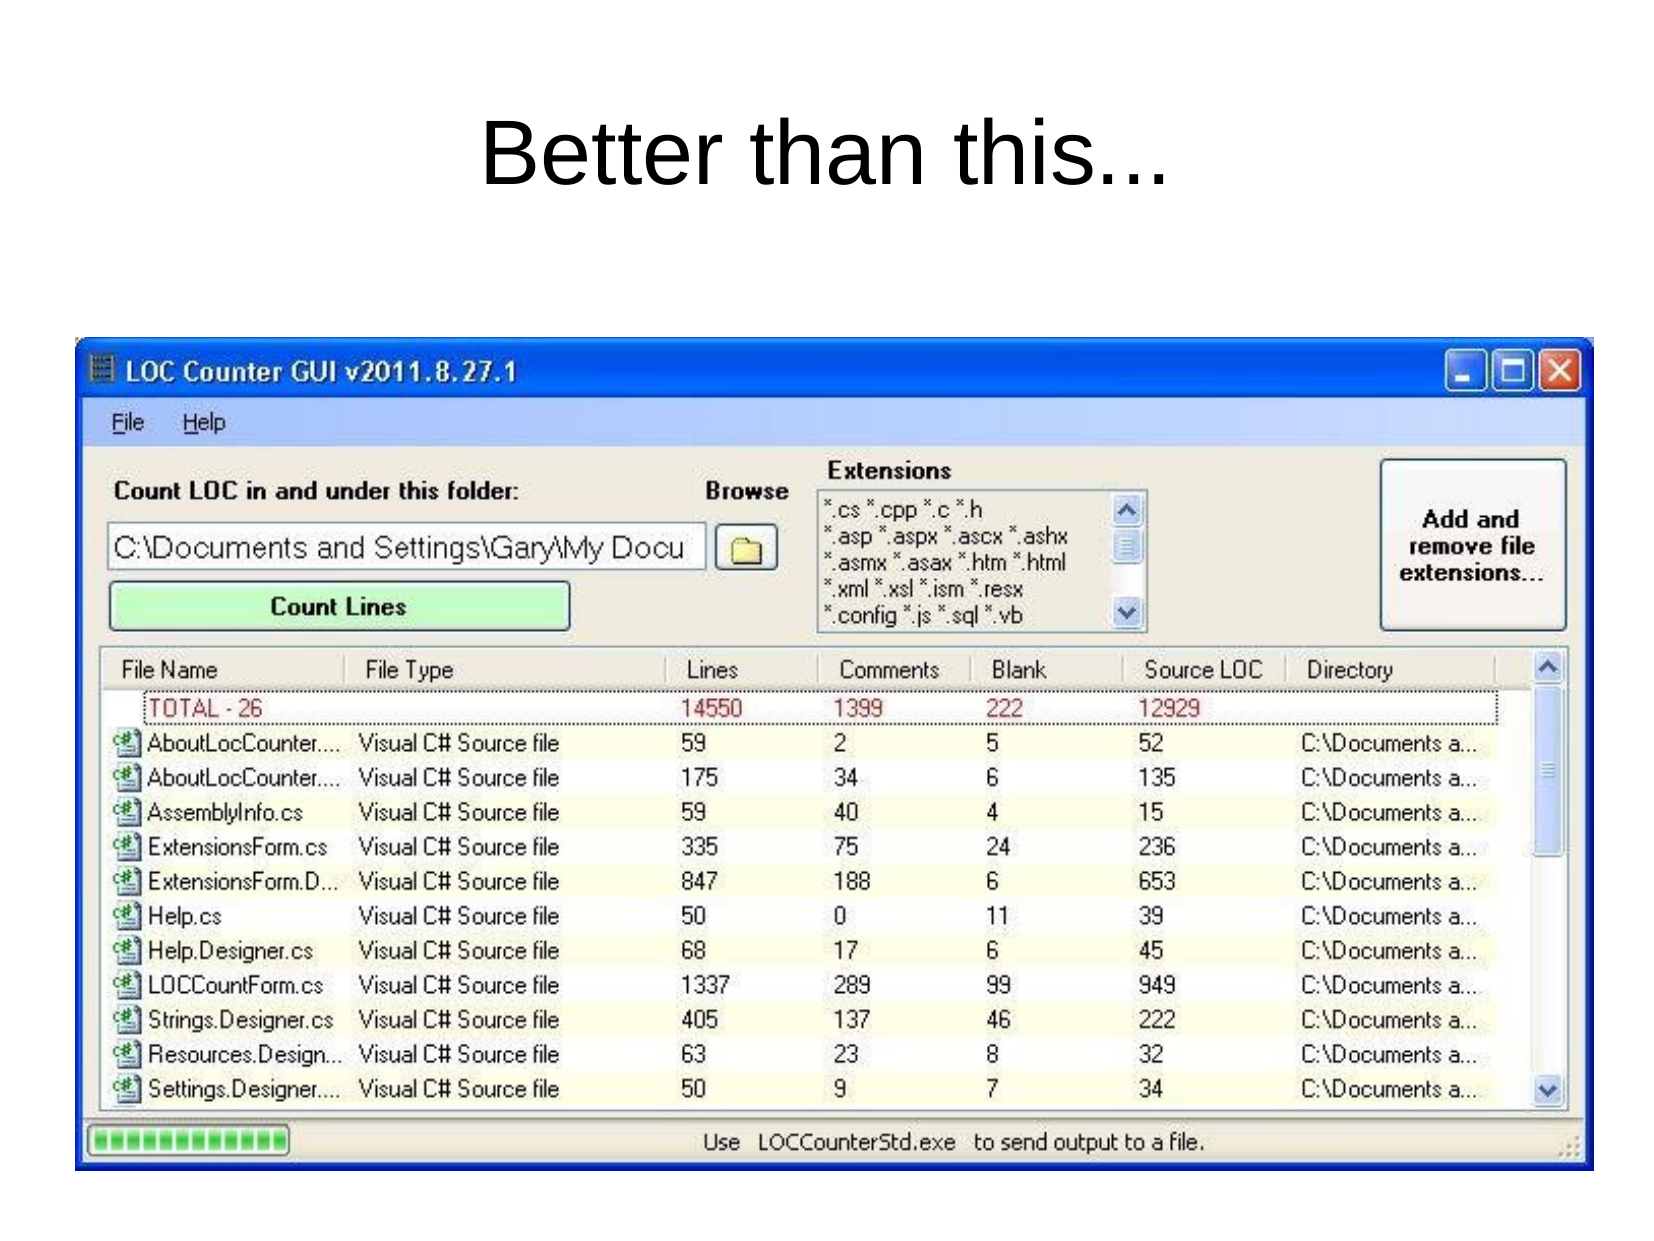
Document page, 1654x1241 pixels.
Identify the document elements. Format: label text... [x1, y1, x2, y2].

picture [75, 337, 1594, 1171]
title Better than this... [82, 49, 1571, 257]
